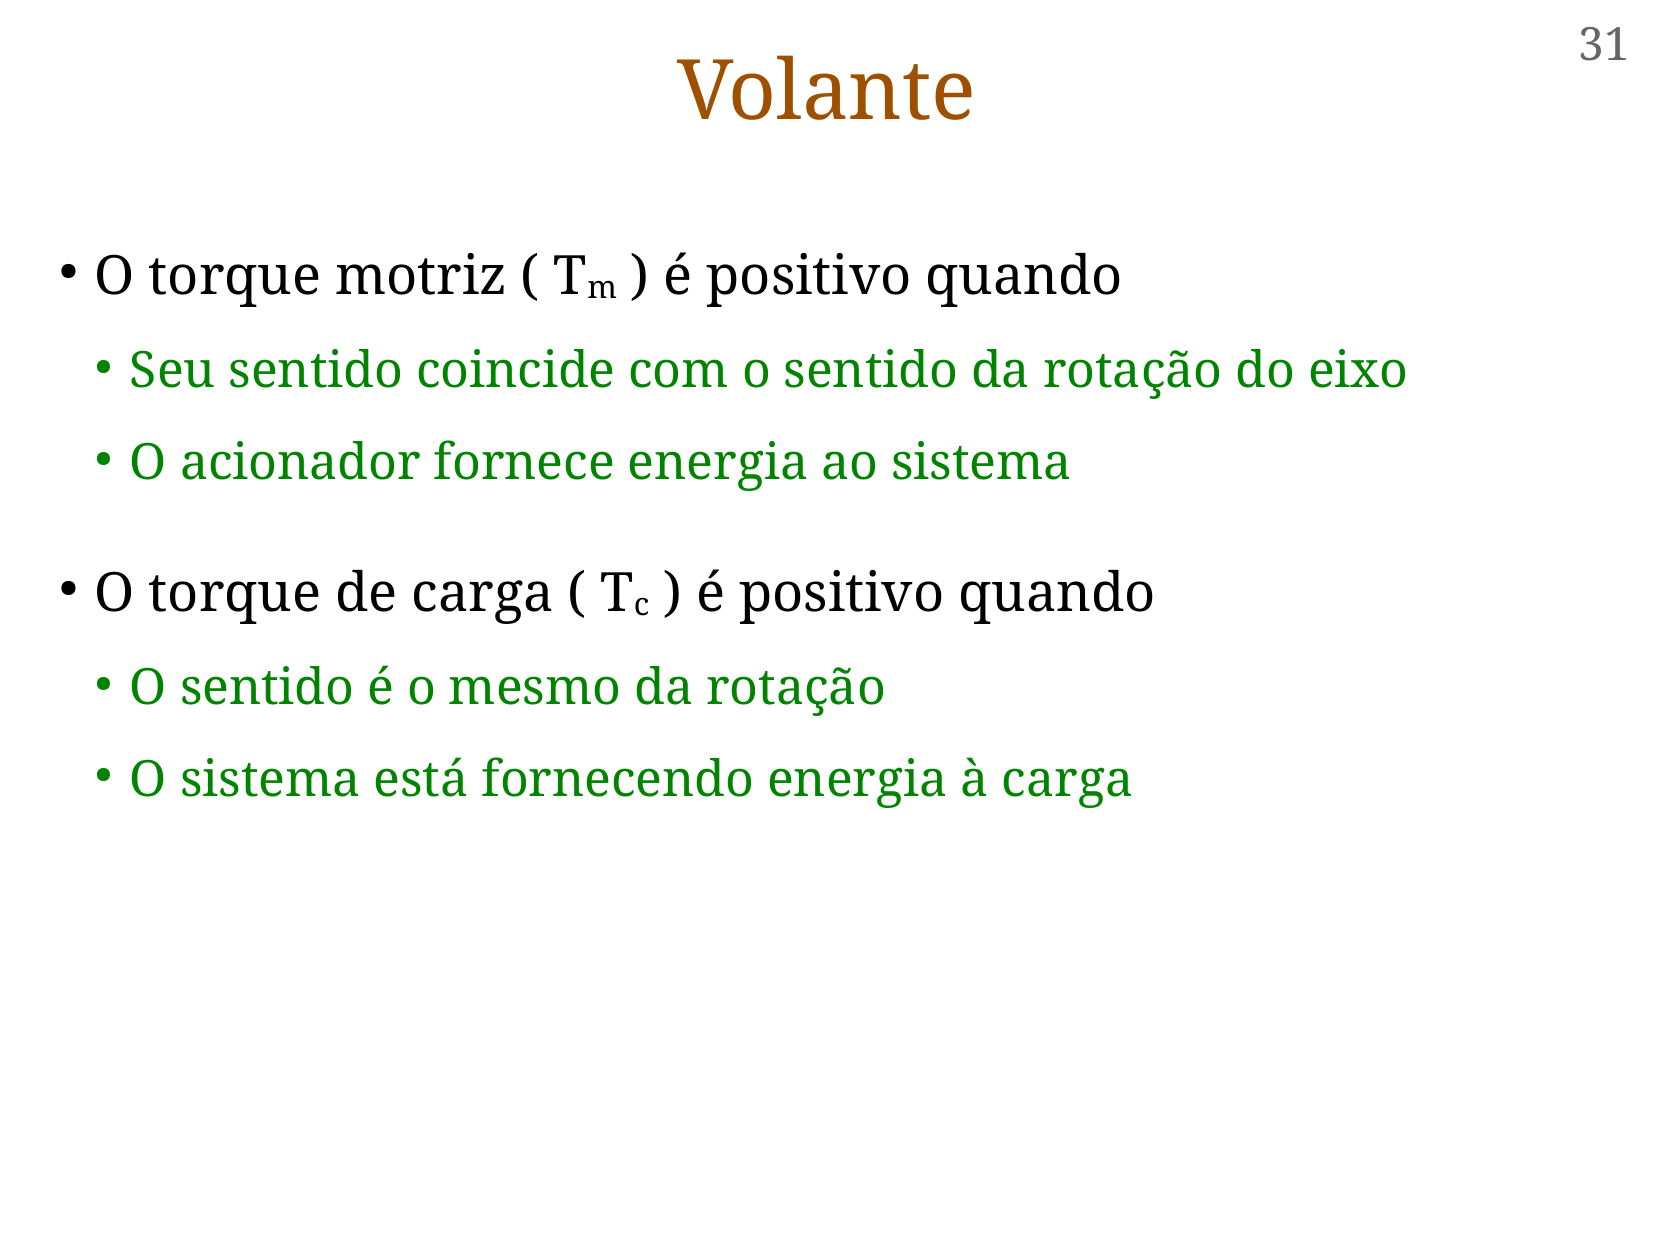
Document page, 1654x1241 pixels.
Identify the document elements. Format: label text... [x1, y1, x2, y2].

title Volante [59, 29, 1595, 148]
list O torque motriz ( Tm ) é positivo quando Seu sentido coincide com o sentido da rotação do eixo O acionador fornece energia ao sistema O torque de carga ( Tc ) é positivo quando O sentido é o mesmo da rotação O sistema está fornecendo energia à carga [59, 236, 1595, 1211]
